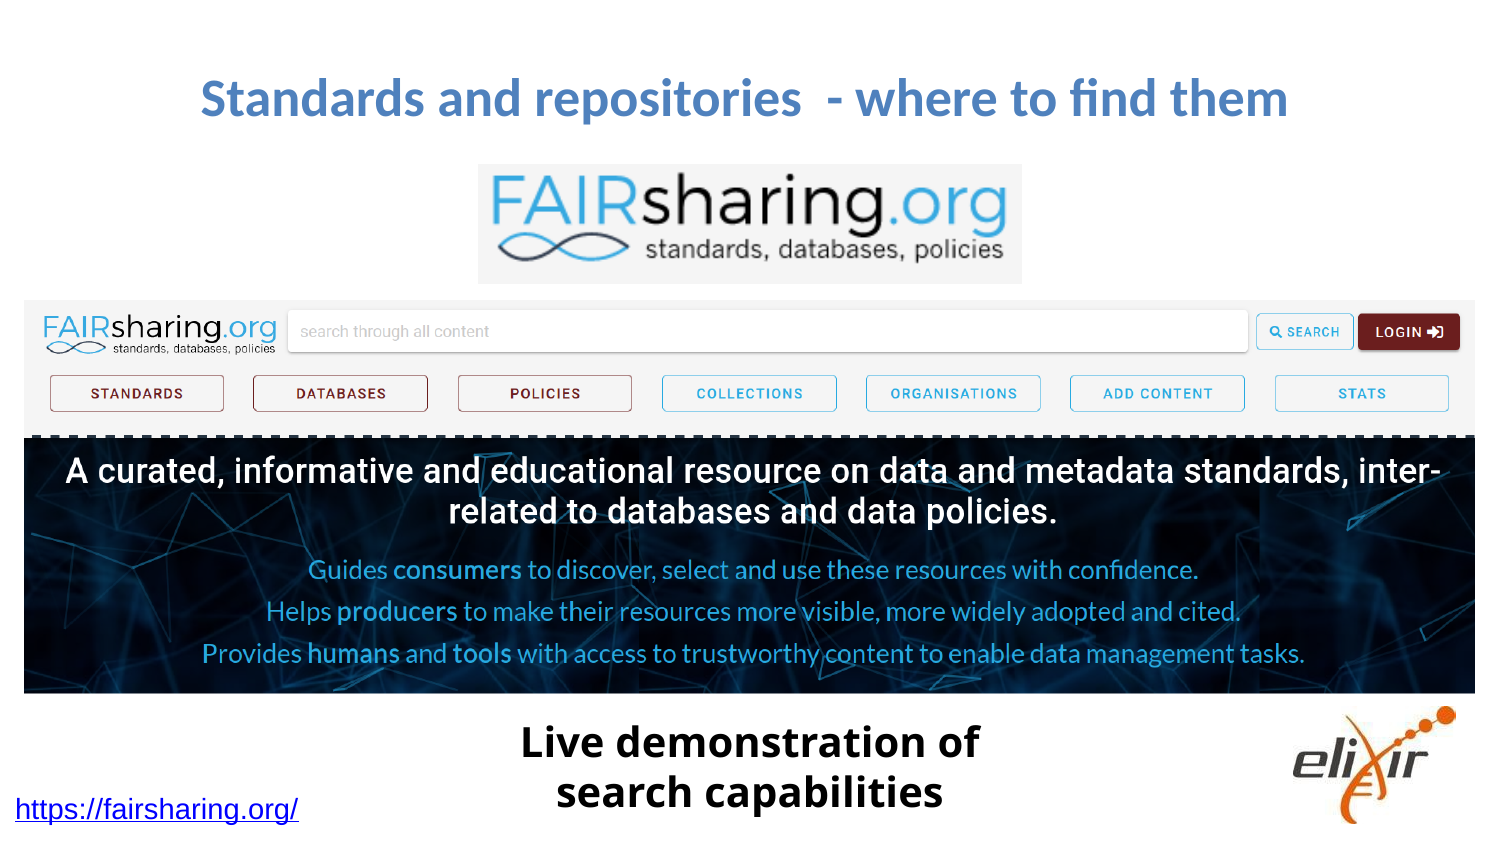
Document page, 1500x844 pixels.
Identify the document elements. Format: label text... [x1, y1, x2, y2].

text_box https://fairsharing.org/ [0, 774, 493, 840]
picture [24, 300, 1475, 697]
text_box Standards and repositories - where to find them [185, 47, 1315, 143]
picture [1293, 706, 1456, 824]
text_box Live demonstration of search capabilities [478, 700, 1022, 831]
picture [478, 164, 1022, 284]
